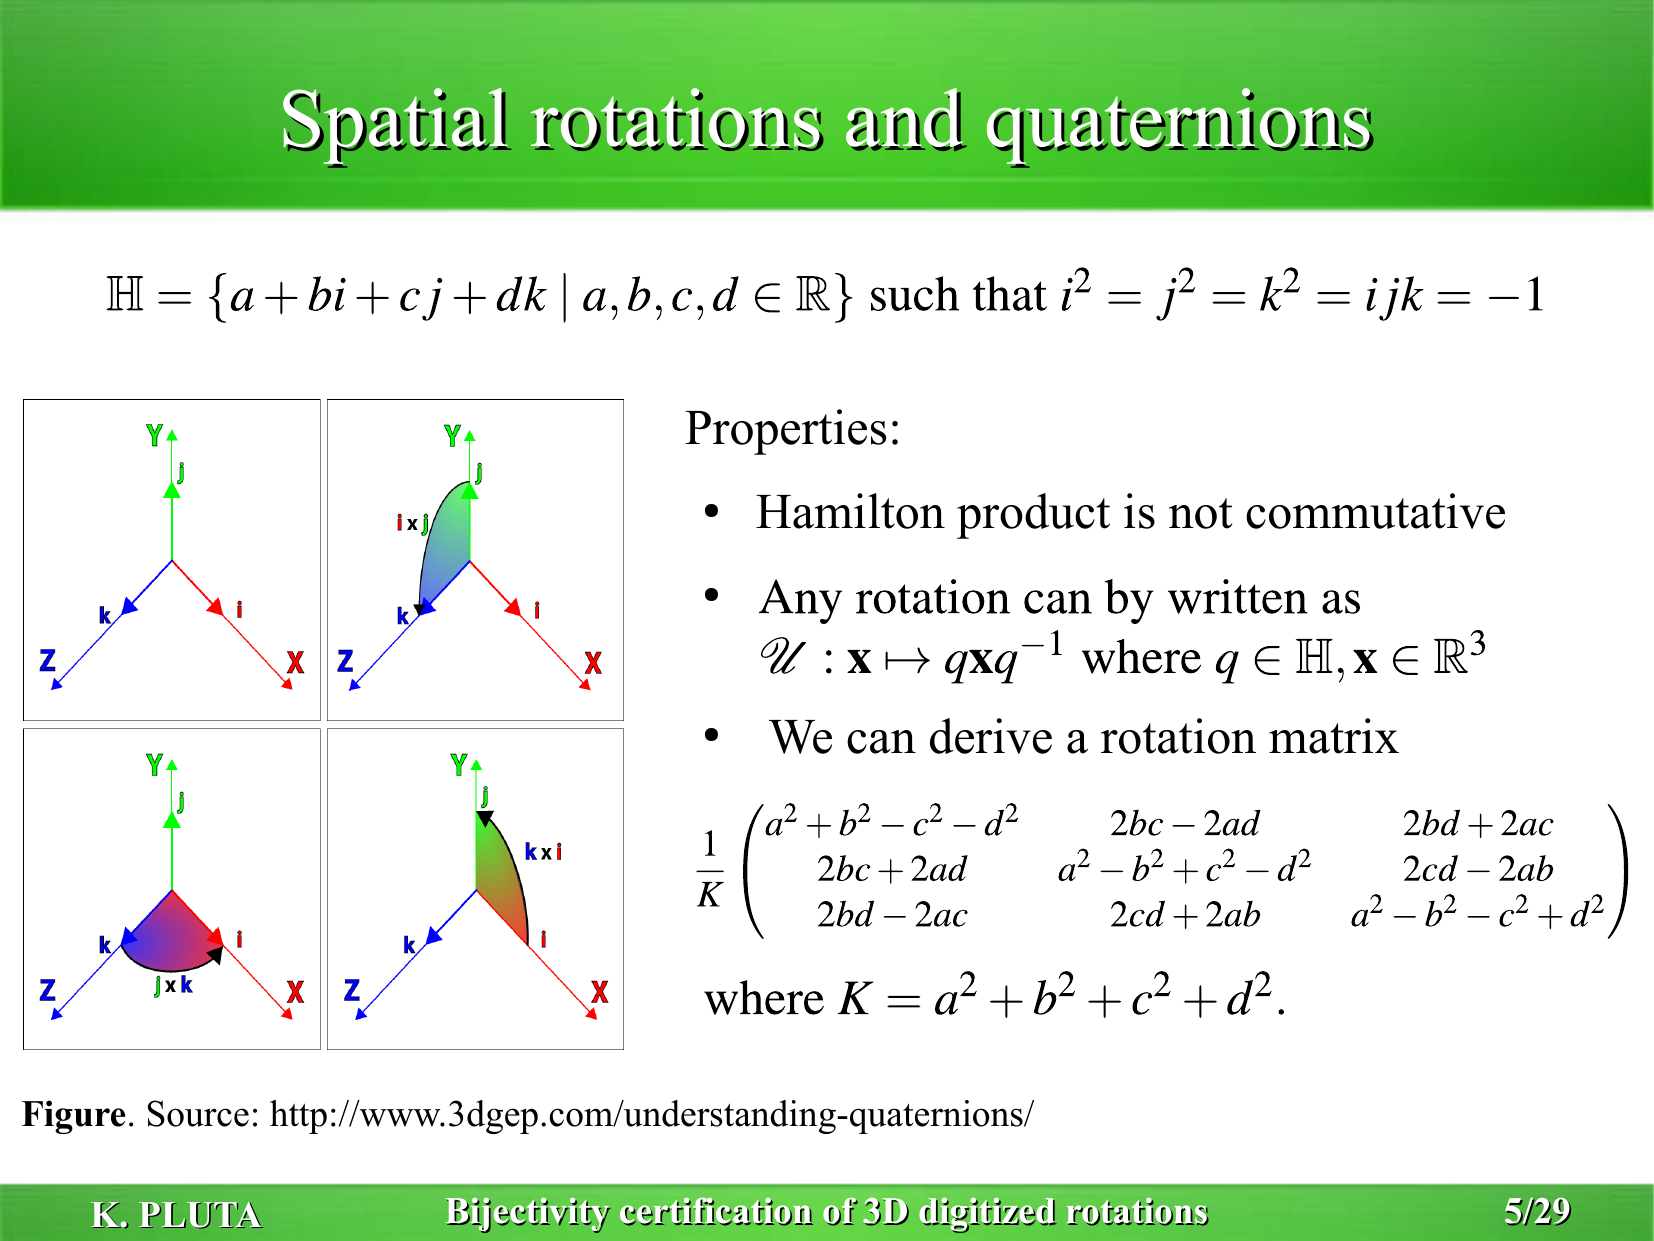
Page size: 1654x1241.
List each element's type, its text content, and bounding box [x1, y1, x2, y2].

text_box [696, 802, 1640, 939]
list Properties: Hamilton product is not commutative We can derive a rotation matrix [685, 399, 1571, 801]
picture [0, 0, 1654, 1241]
text_box Figure. Source: http://www.3dgep.com/understanding-quaternions/ [6, 1085, 1177, 1142]
text_box [758, 579, 1488, 684]
text_box [703, 971, 1288, 1019]
title Spatial rotations and quaternions [82, 47, 1571, 189]
text_box [105, 267, 1549, 323]
